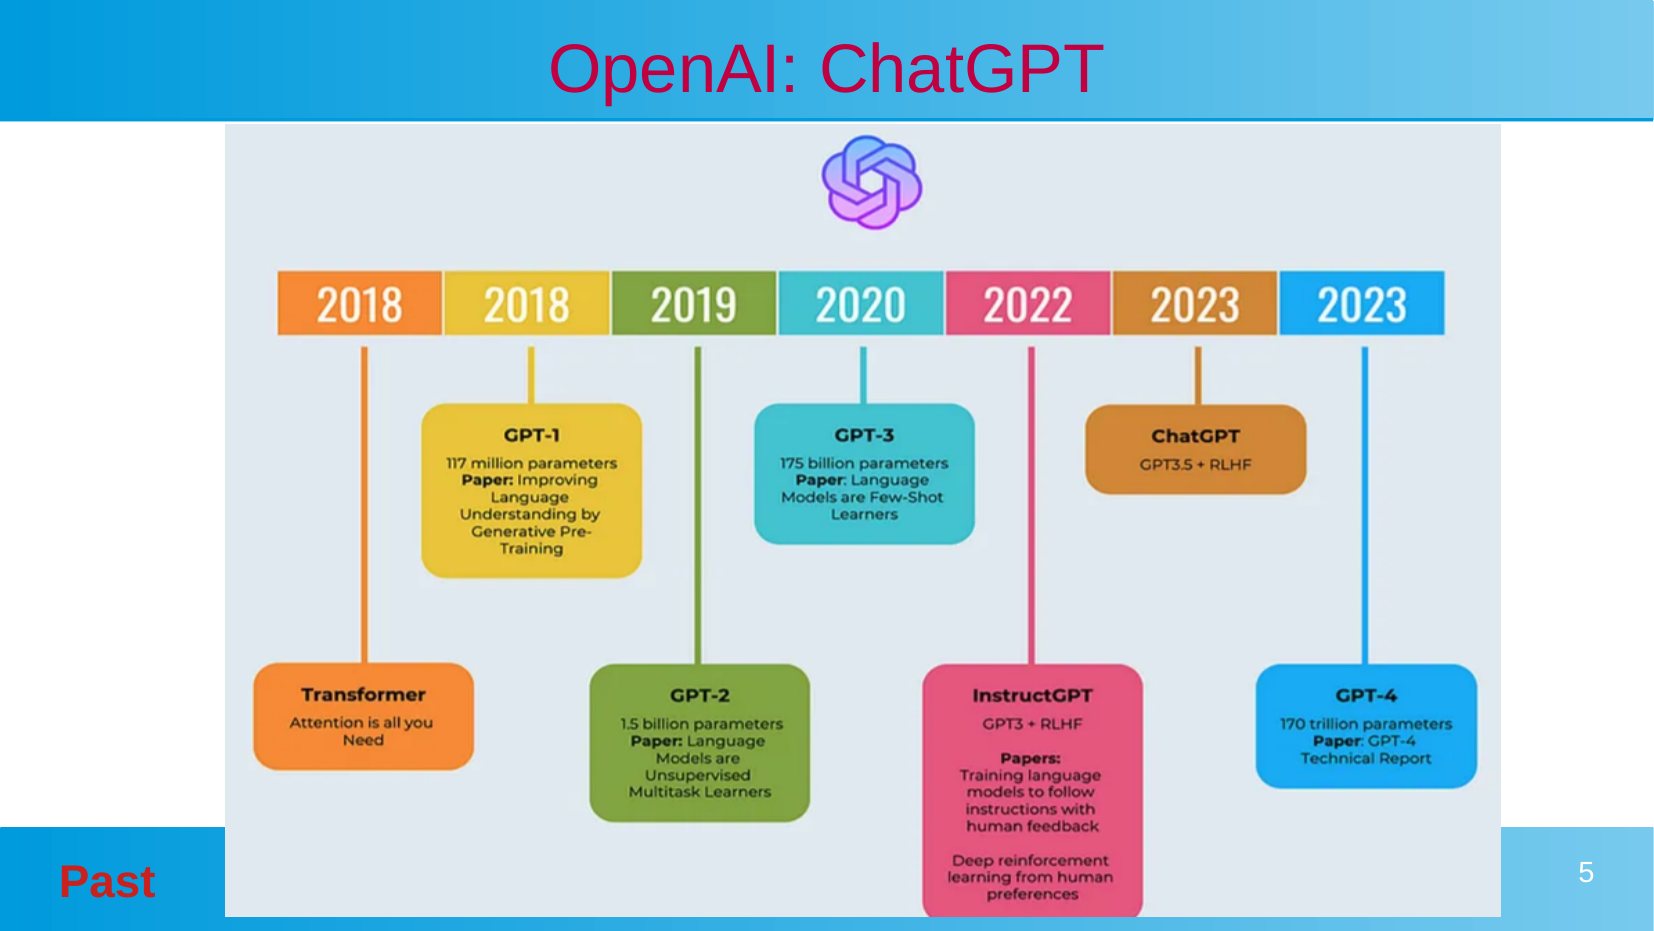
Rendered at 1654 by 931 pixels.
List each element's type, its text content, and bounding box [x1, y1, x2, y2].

picture [225, 124, 1501, 917]
title OpenAI: ChatGPT [59, 29, 1595, 108]
